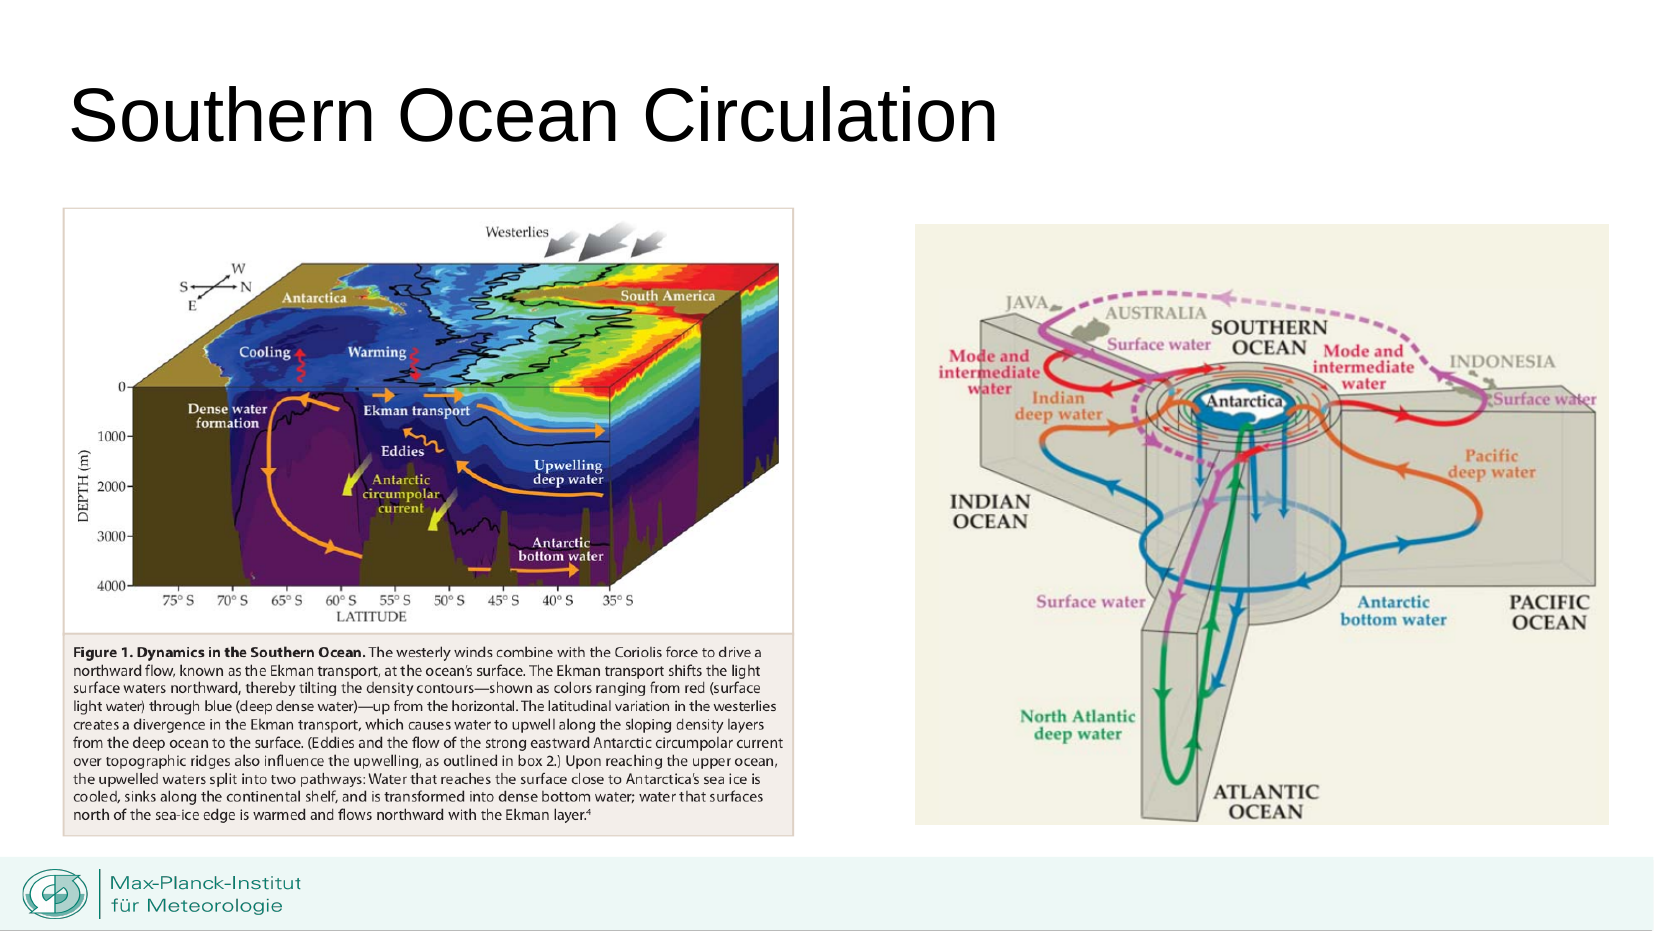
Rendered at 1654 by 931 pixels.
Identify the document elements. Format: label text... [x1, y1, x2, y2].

title Southern Ocean Circulation [68, 37, 1571, 193]
picture [60, 204, 796, 841]
picture [915, 224, 1609, 826]
chart [796, 217, 1571, 831]
